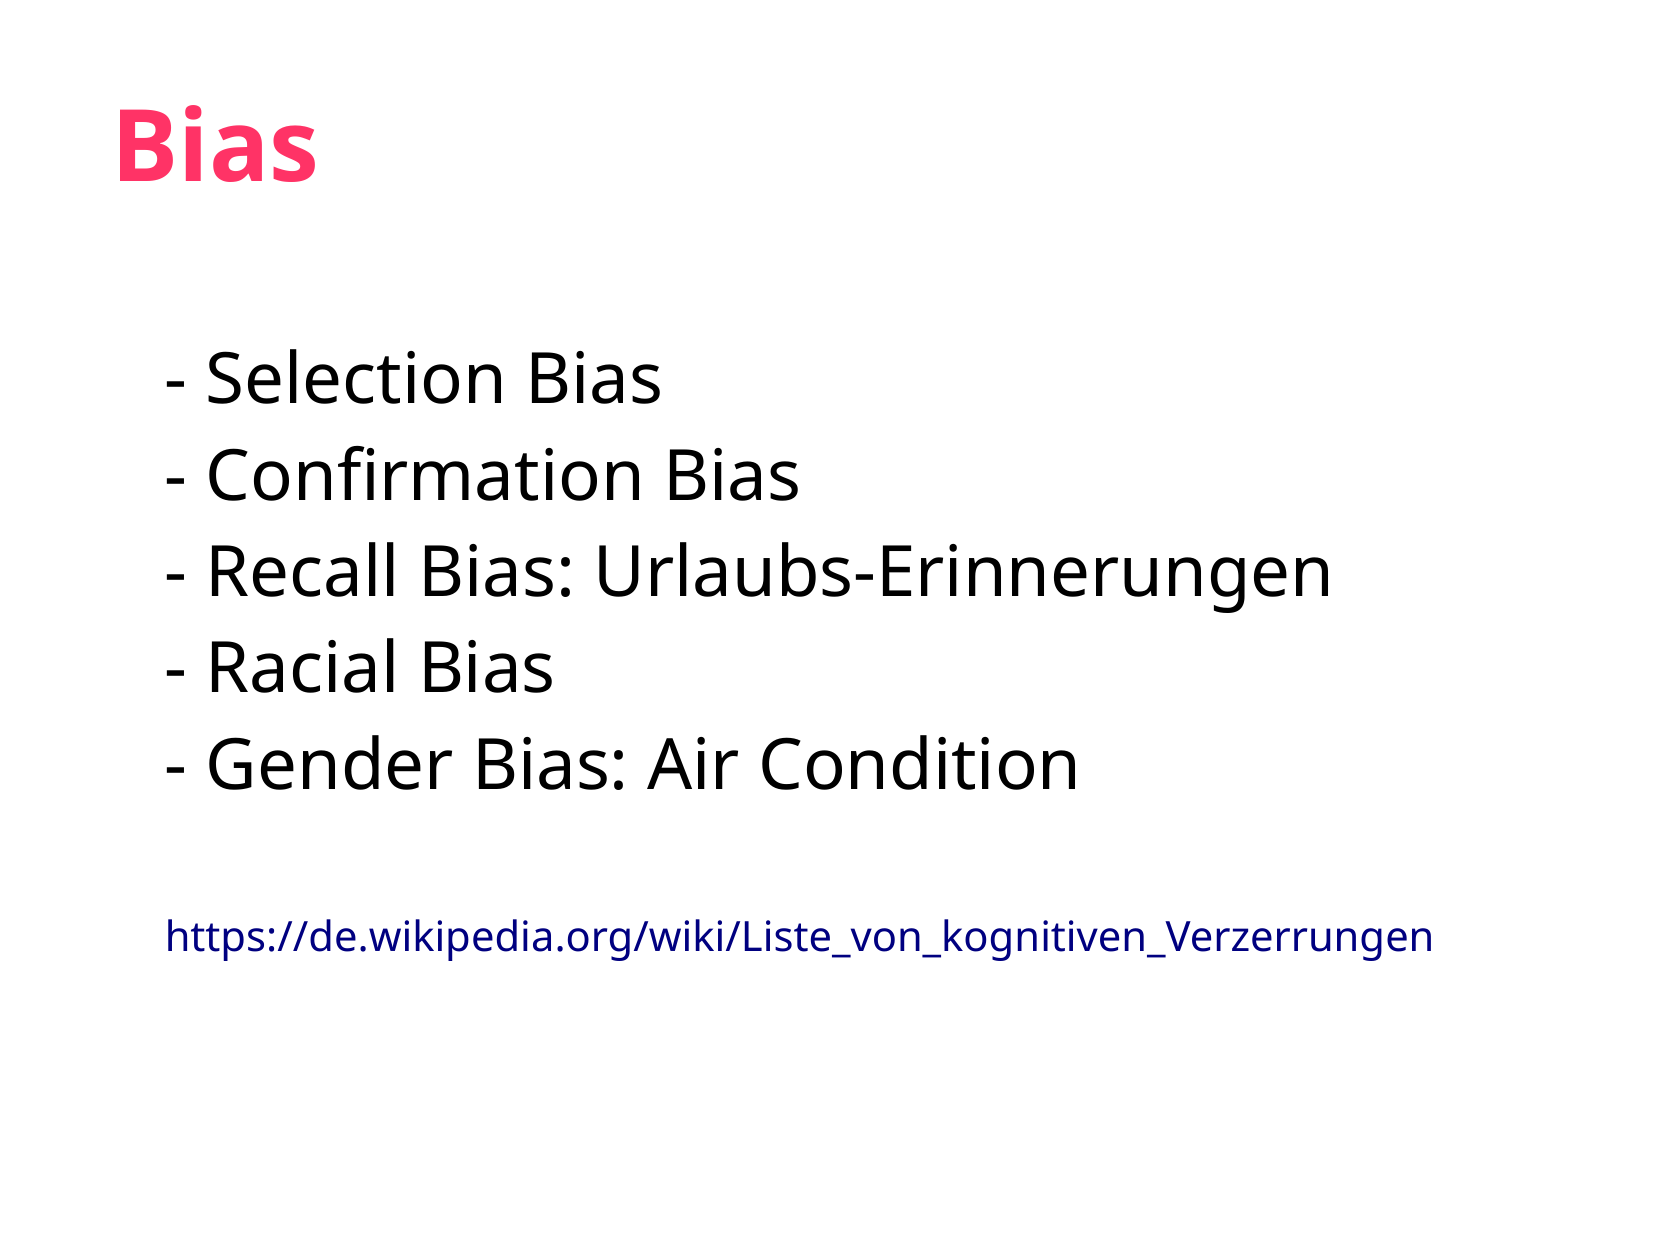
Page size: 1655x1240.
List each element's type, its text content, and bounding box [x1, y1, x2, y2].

text_box - Selection Bias - Confirmation Bias - Recall Bias: Urlaubs-Erinnerungen - Racial Bias - Gender Bias: Air Condition https://de.wikipedia.org/wiki/Liste_von_kognitiven_Verzerrungen [150, 320, 1501, 1096]
text_box Bias [96, 67, 1447, 195]
